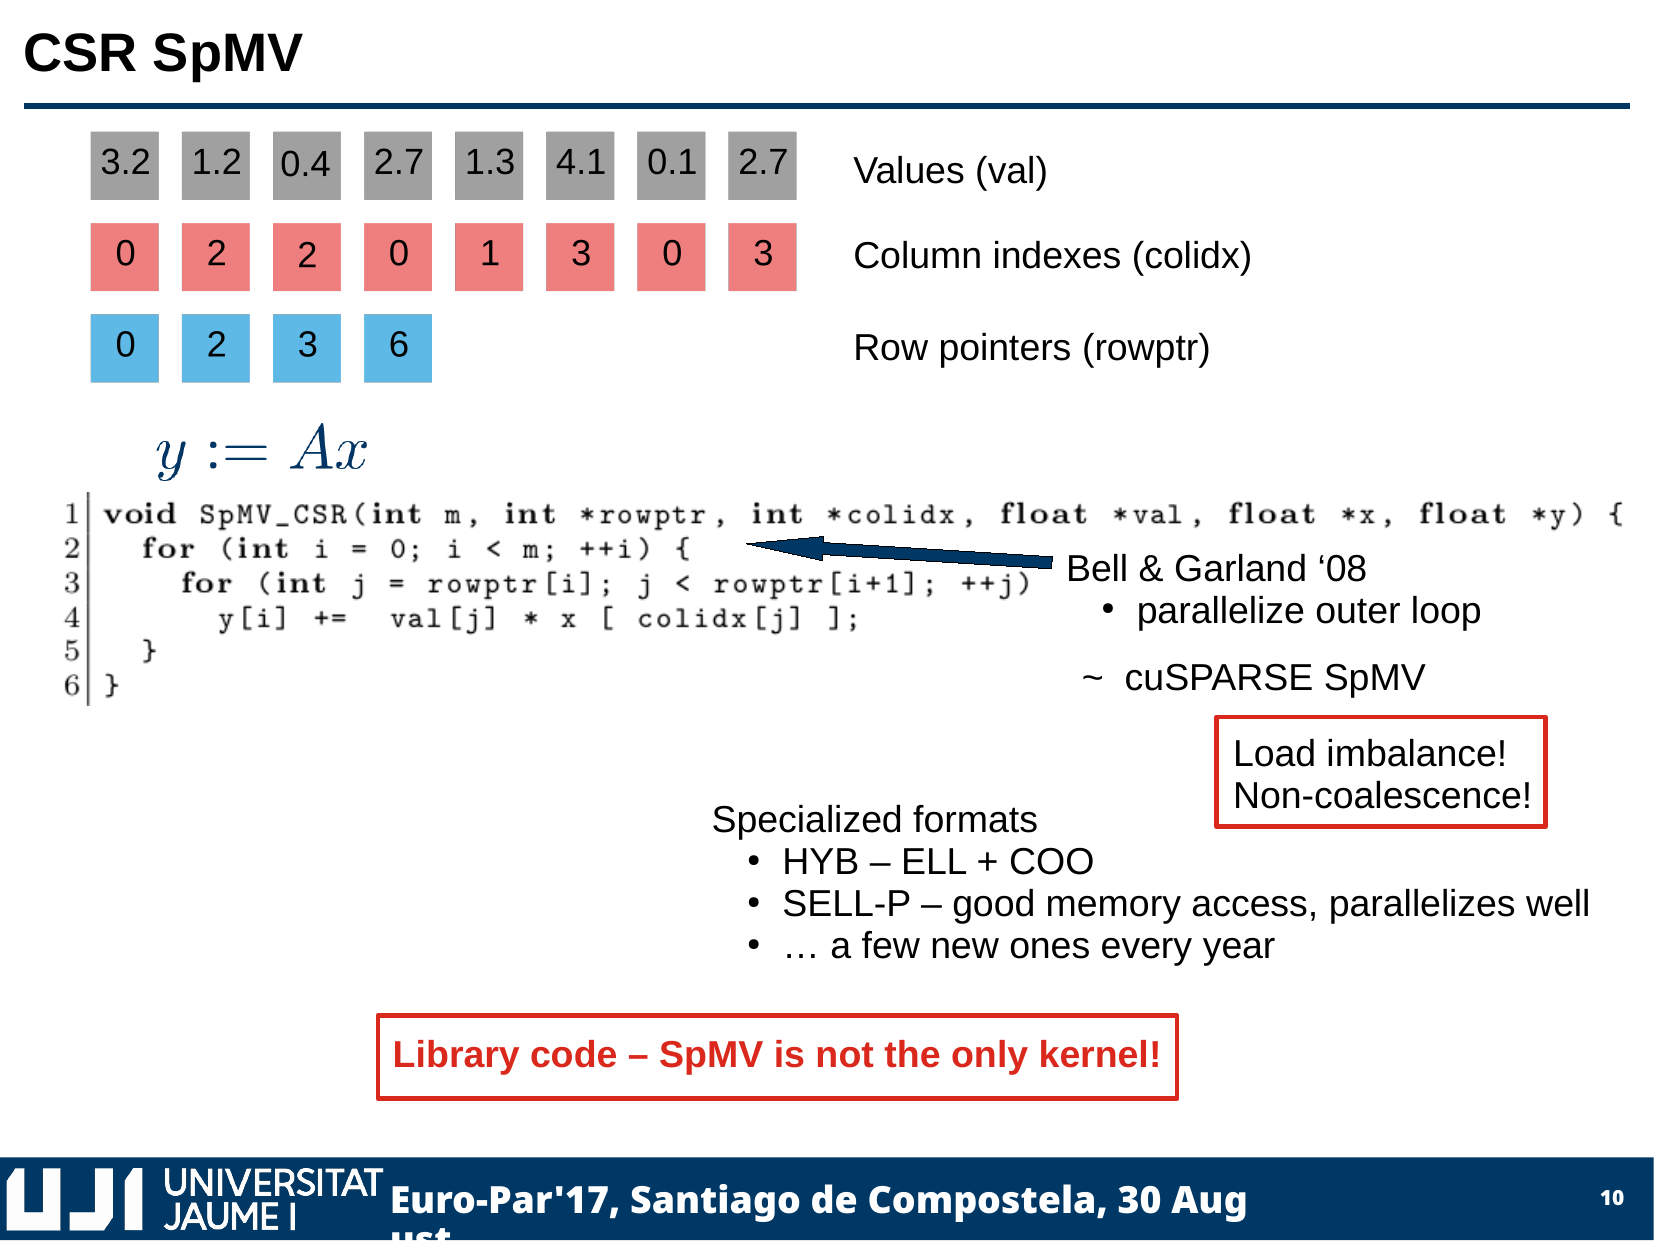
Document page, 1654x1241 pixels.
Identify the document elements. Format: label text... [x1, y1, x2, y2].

text_box Specialized formats HYB – ELL + COO SELL-P – good memory access, parallelizes well … a few new ones every year [1219, 791, 1543, 824]
text_box Load imbalance! Non-coalescence! [1219, 725, 1543, 791]
picture [0, 1158, 390, 1241]
title CSR SpMV [23, 0, 1630, 107]
picture [156, 423, 367, 481]
picture [83, 124, 804, 390]
text_box Column indexes (colidx) [838, 227, 1268, 284]
text_box Bell & Garland ‘08 parallelize outer loop [1051, 539, 1497, 638]
text_box Specialized formats HYB – ELL + COO SELL-P – good memory access, parallelizes well … a few new ones every year [696, 791, 1606, 973]
text_box Row pointers (rowptr) [838, 318, 1226, 376]
text_box Values (val) [838, 141, 1063, 199]
text_box [746, 536, 1053, 569]
picture [56, 492, 1630, 706]
text_box ~ cuSPARSE SpMV [1067, 648, 1441, 706]
text_box Library code – SpMV is not the only kernel! [380, 1026, 1175, 1083]
